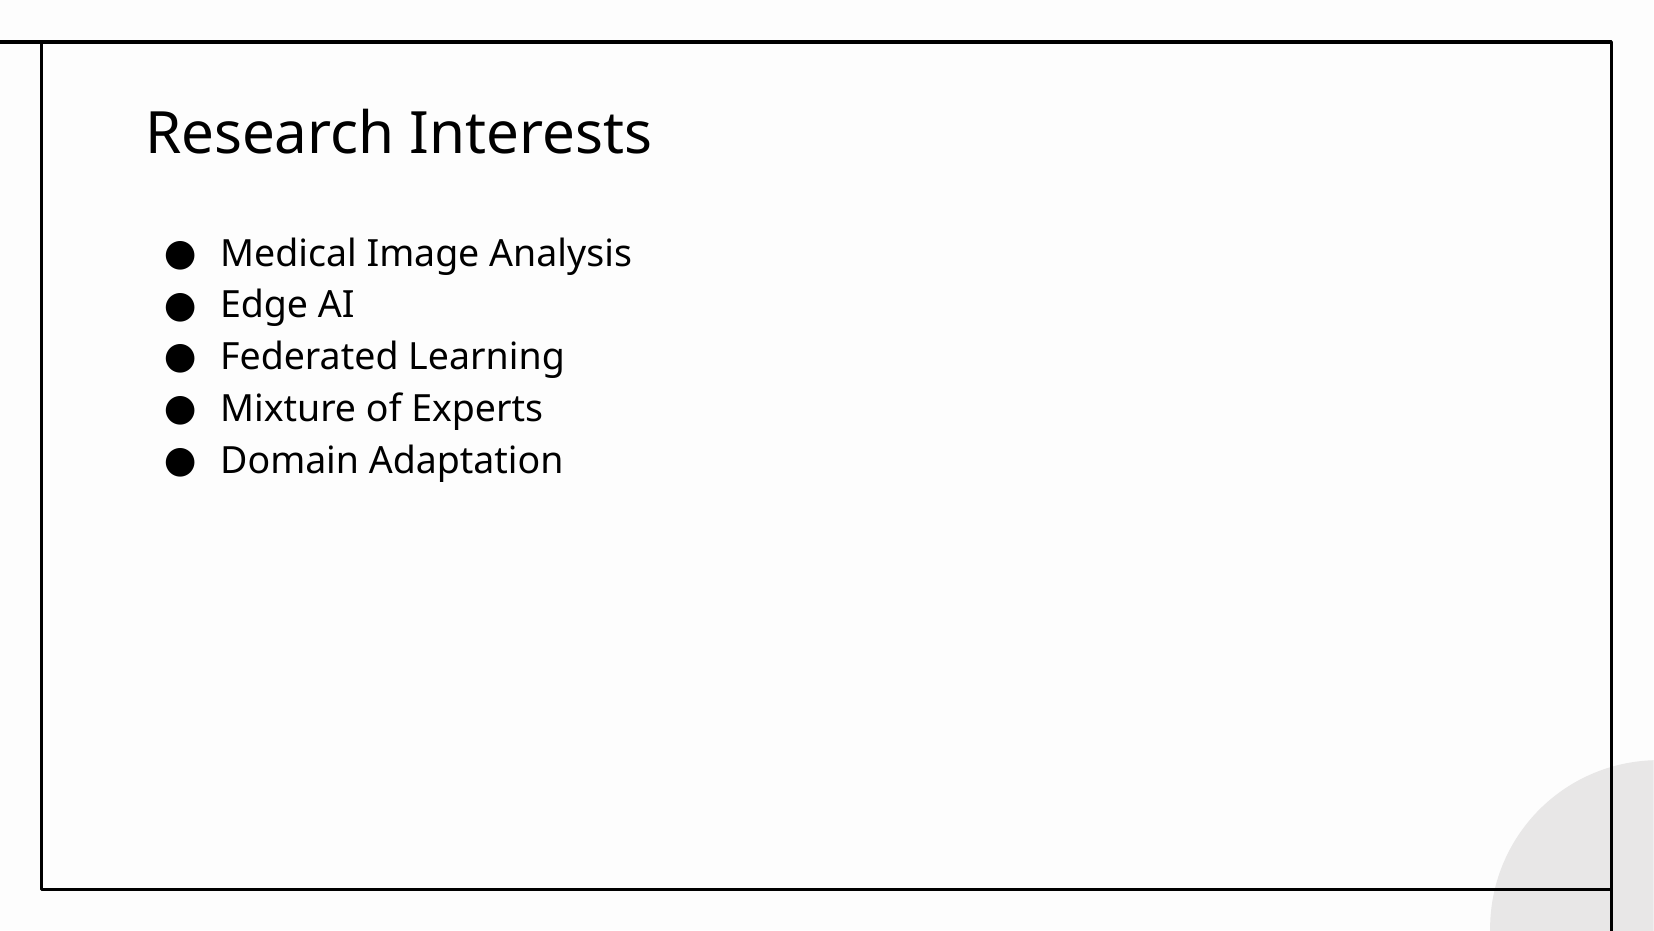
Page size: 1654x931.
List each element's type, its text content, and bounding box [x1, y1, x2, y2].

title Research Interests [130, 80, 1524, 184]
list Medical Image Analysis Edge AI Federated Learning Mixture of Experts Domain Adaptation [130, 206, 816, 409]
